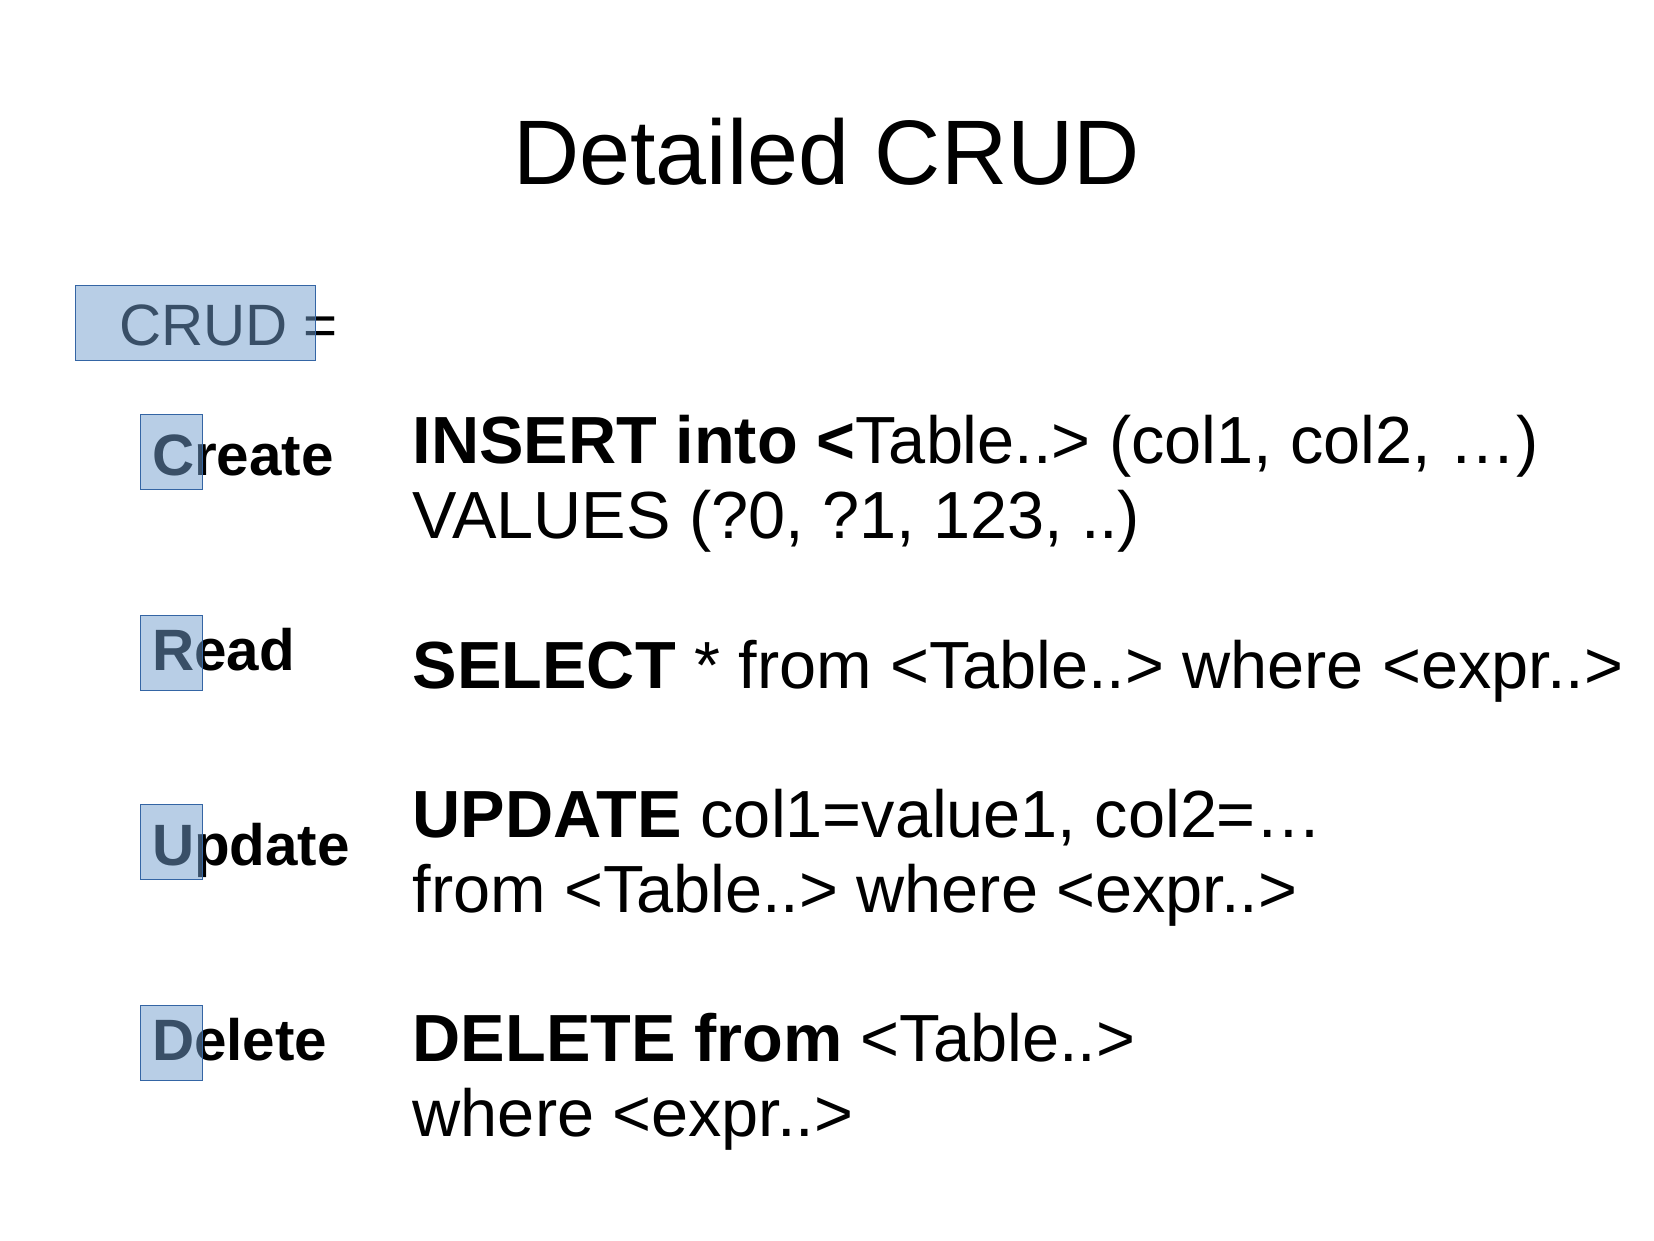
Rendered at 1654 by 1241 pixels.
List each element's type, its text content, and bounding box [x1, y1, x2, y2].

title Detailed CRUD [82, 49, 1571, 257]
text_box [140, 1005, 203, 1081]
text_box [140, 615, 203, 691]
text_box [140, 804, 203, 880]
text_box INSERT into <Table..> (col1, col2, …) VALUES (?0, ?1, 123, ..) SELECT * from <Table..> where <expr..> UPDATE col1=value1, col2=… from <Table..> where <expr..> DELETE from <Table..> where <expr..> [397, 395, 1642, 1159]
text_box CRUD = Create Read Update Delete [105, 285, 466, 1096]
text_box [140, 414, 203, 490]
text_box [75, 285, 316, 361]
